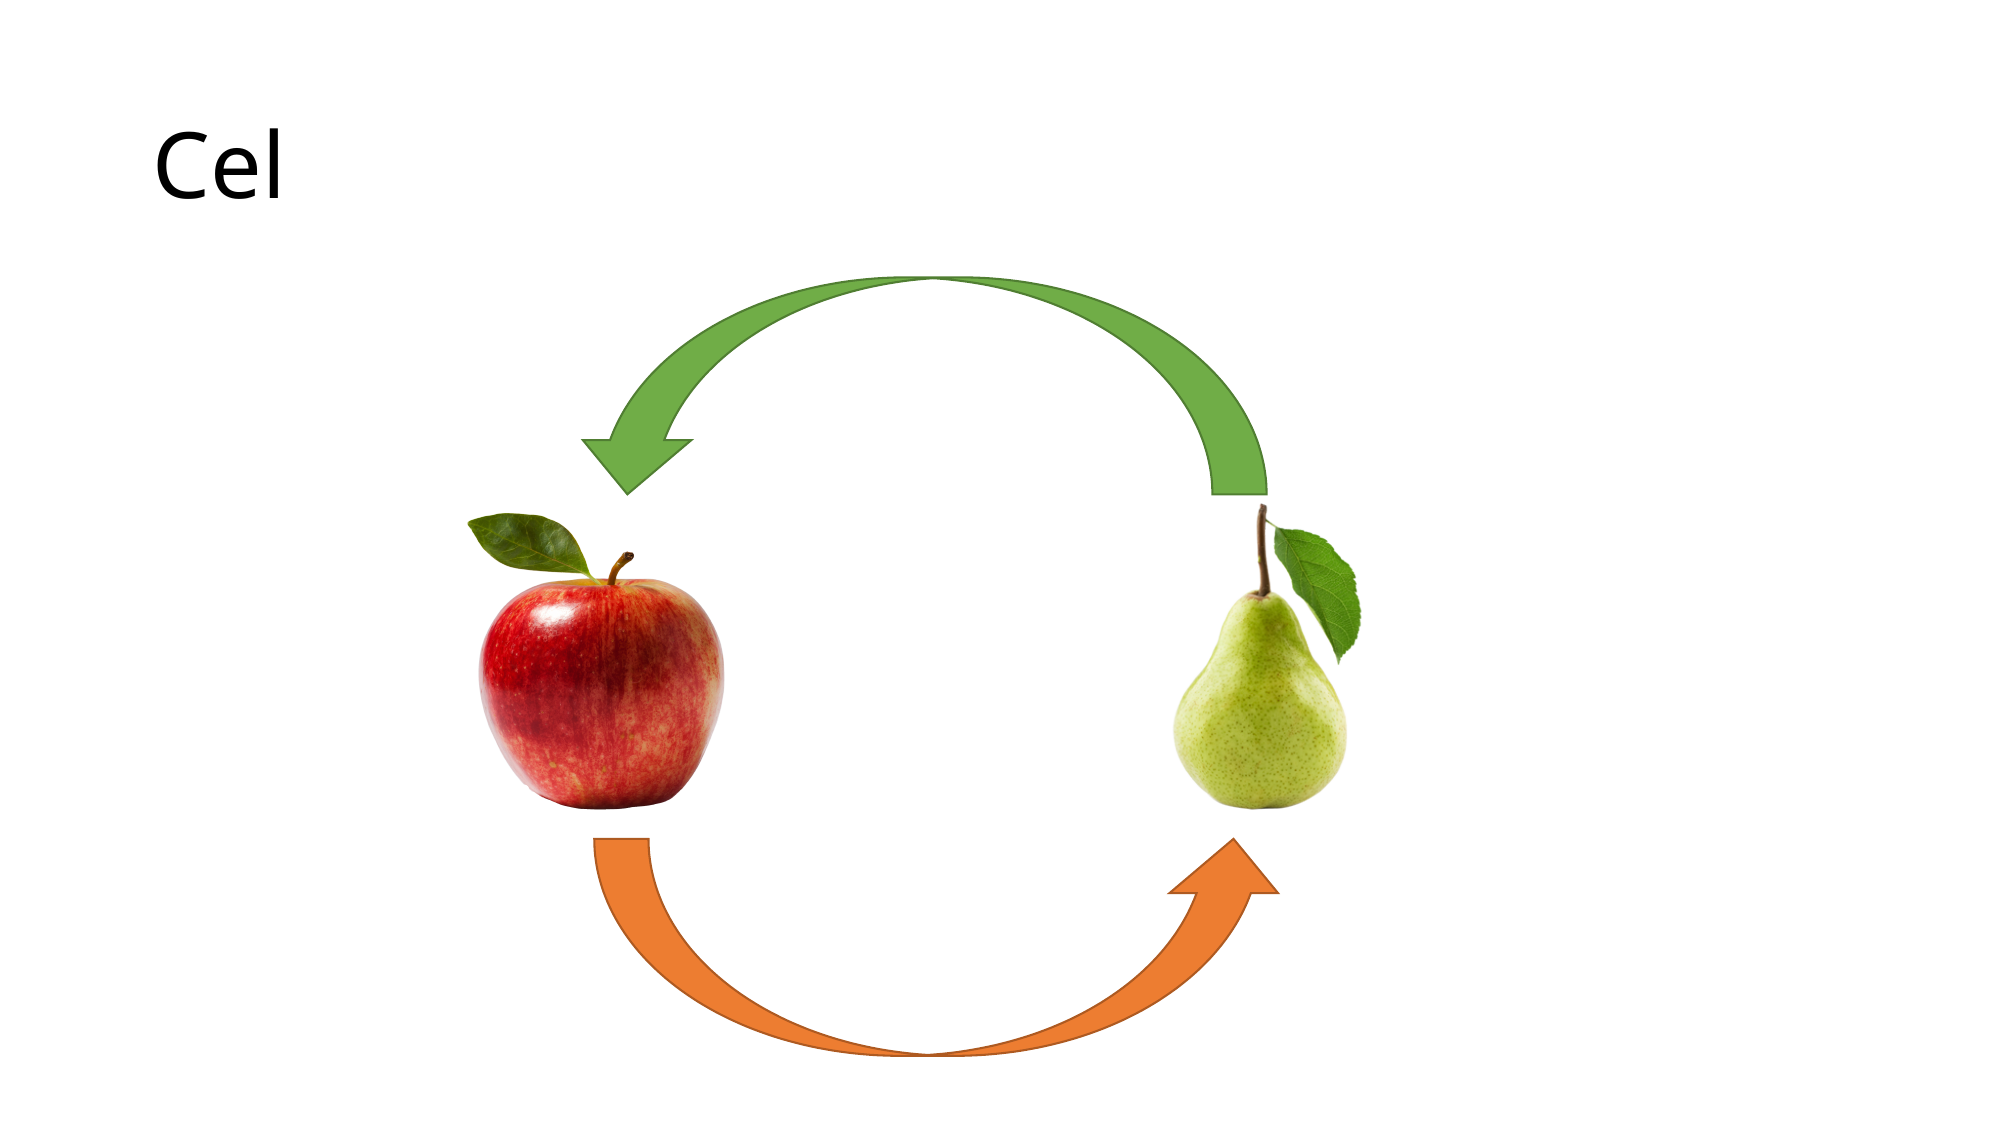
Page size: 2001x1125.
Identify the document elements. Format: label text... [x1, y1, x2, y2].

text_box [582, 277, 1267, 495]
picture [1113, 502, 1420, 810]
text_box [594, 838, 1279, 1056]
picture [455, 502, 734, 810]
title Cel [137, 59, 1863, 278]
